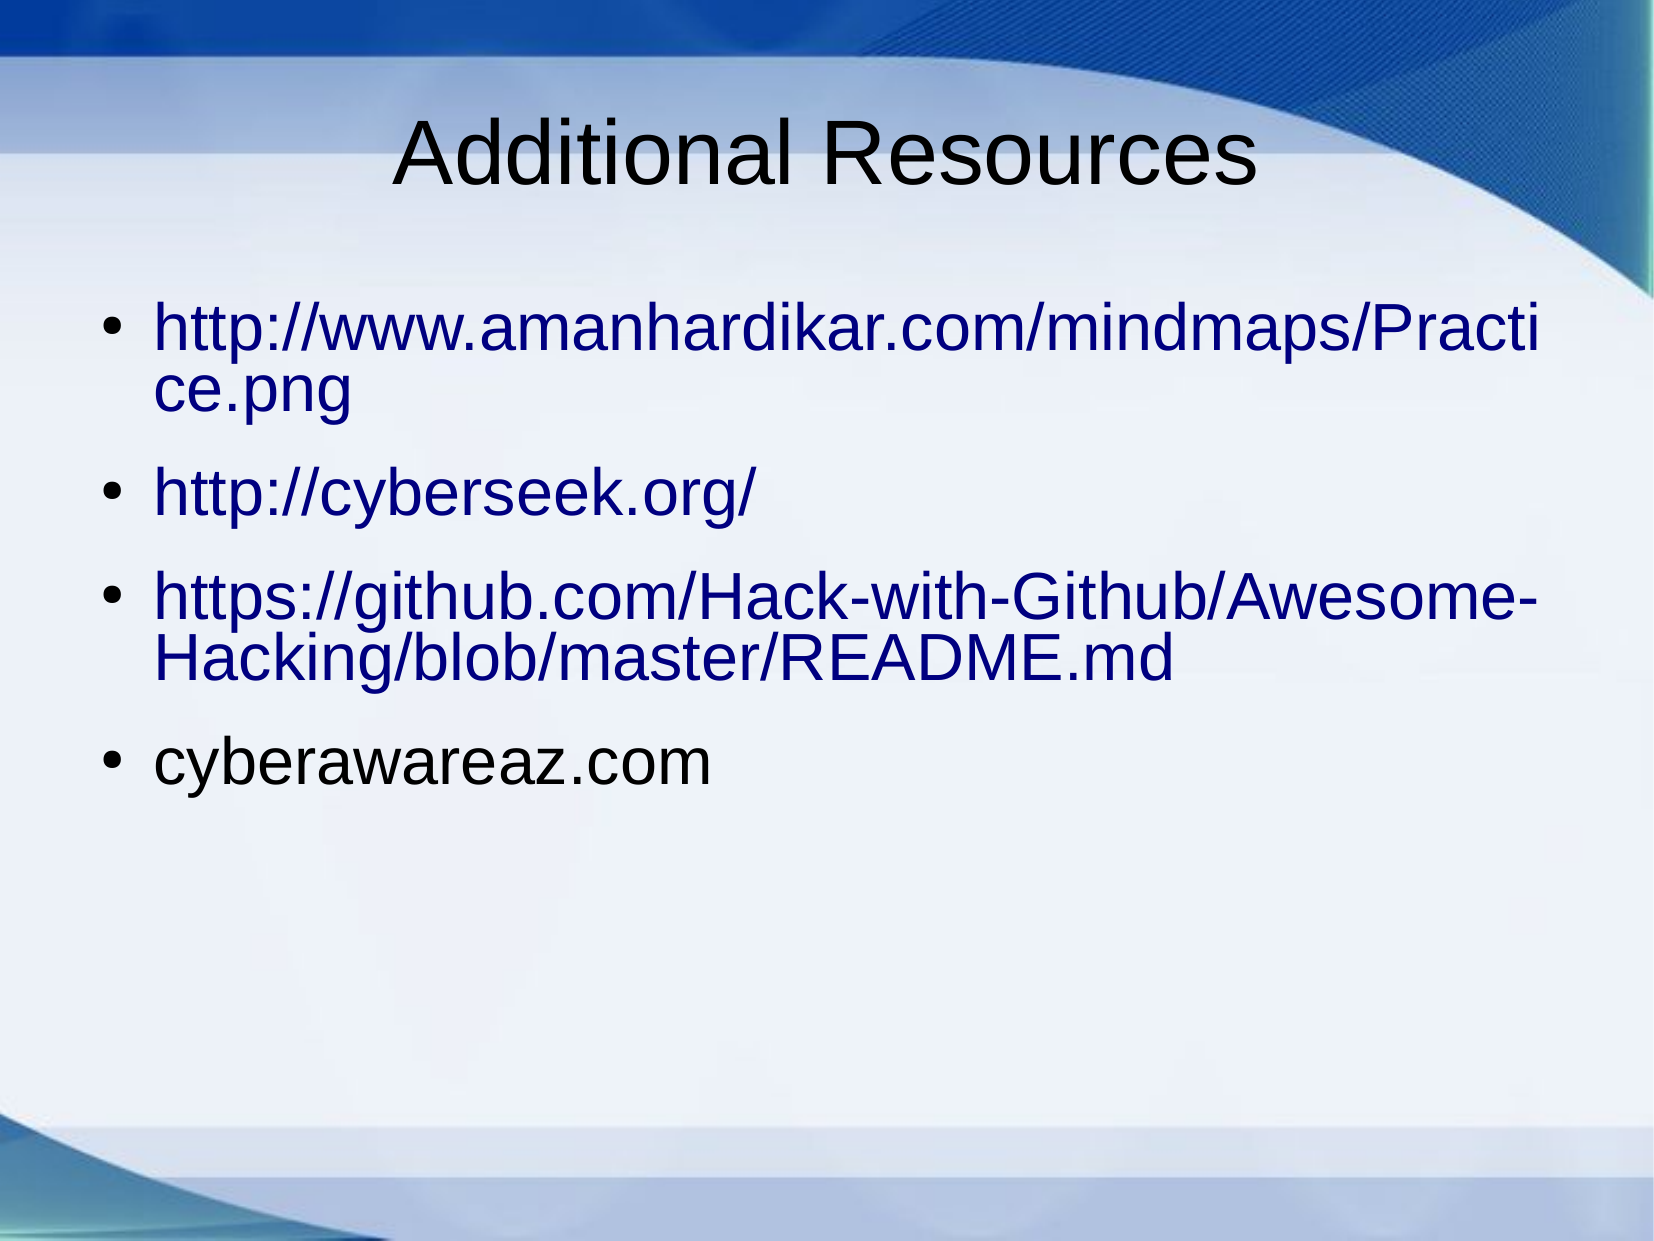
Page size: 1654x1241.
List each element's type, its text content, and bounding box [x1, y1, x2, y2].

picture [0, 0, 1654, 1241]
list http://www.amanhardikar.com/mindmaps/Practice.png http://cyberseek.org/ https://github.com/Hack-with-Github/Awesome-Hacking/blob/master/README.md cyberawareaz.com [82, 290, 1571, 1010]
title Additional Resources [82, 49, 1571, 257]
